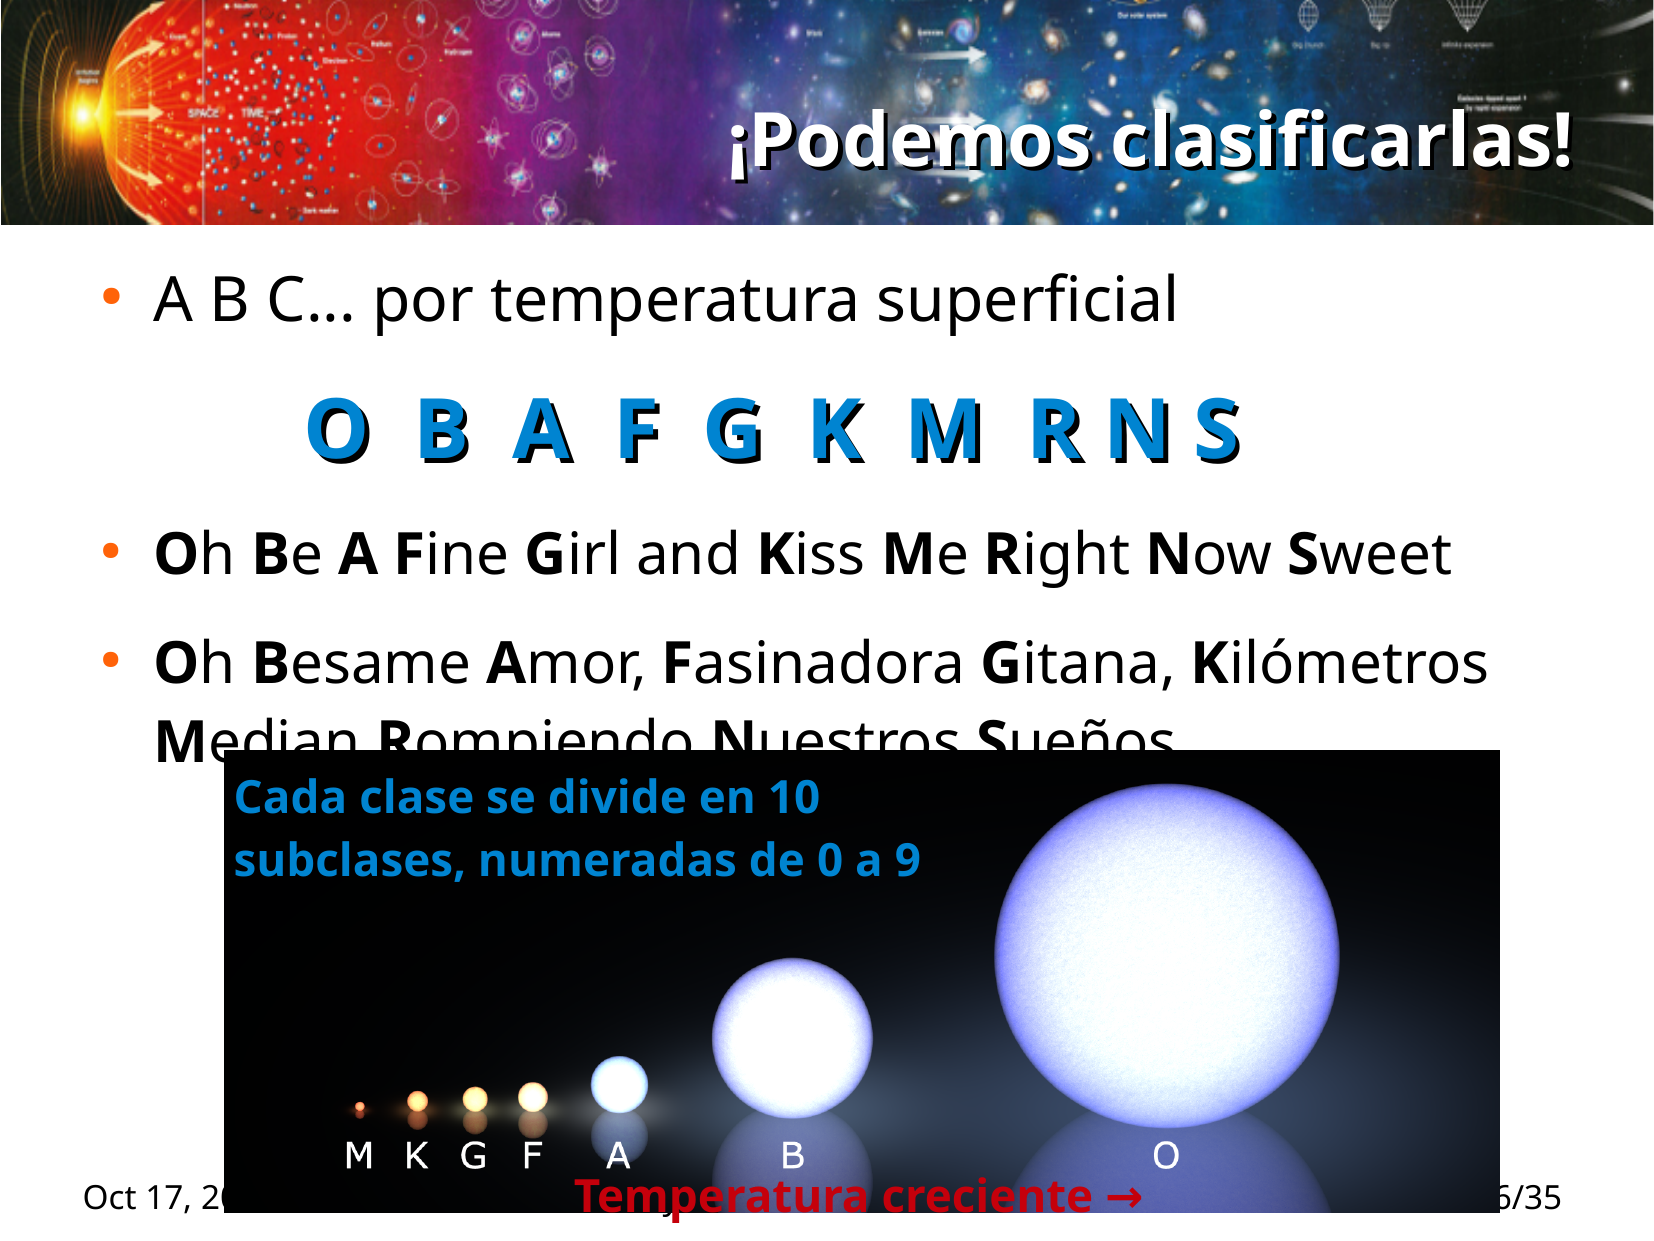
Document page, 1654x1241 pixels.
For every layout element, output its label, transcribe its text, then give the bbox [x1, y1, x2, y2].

list A B C... por temperatura superficial O B A F G K M R N S Oh Be A Fine Girl and Kiss Me Right Now Sweet Oh Besame Amor, Fasinadora Gitana, Kilómetros Median Rompiendo Nuestros Sueños [82, 255, 1571, 1156]
picture [1, 0, 1654, 225]
text_box Temperatura creciente → [558, 1155, 1161, 1226]
title ¡Podemos clasificarlas! [86, 49, 1576, 226]
picture [224, 750, 1500, 1213]
text_box Cada clase se divide en 10 subclases, numeradas de 0 a 9 [218, 757, 1177, 883]
